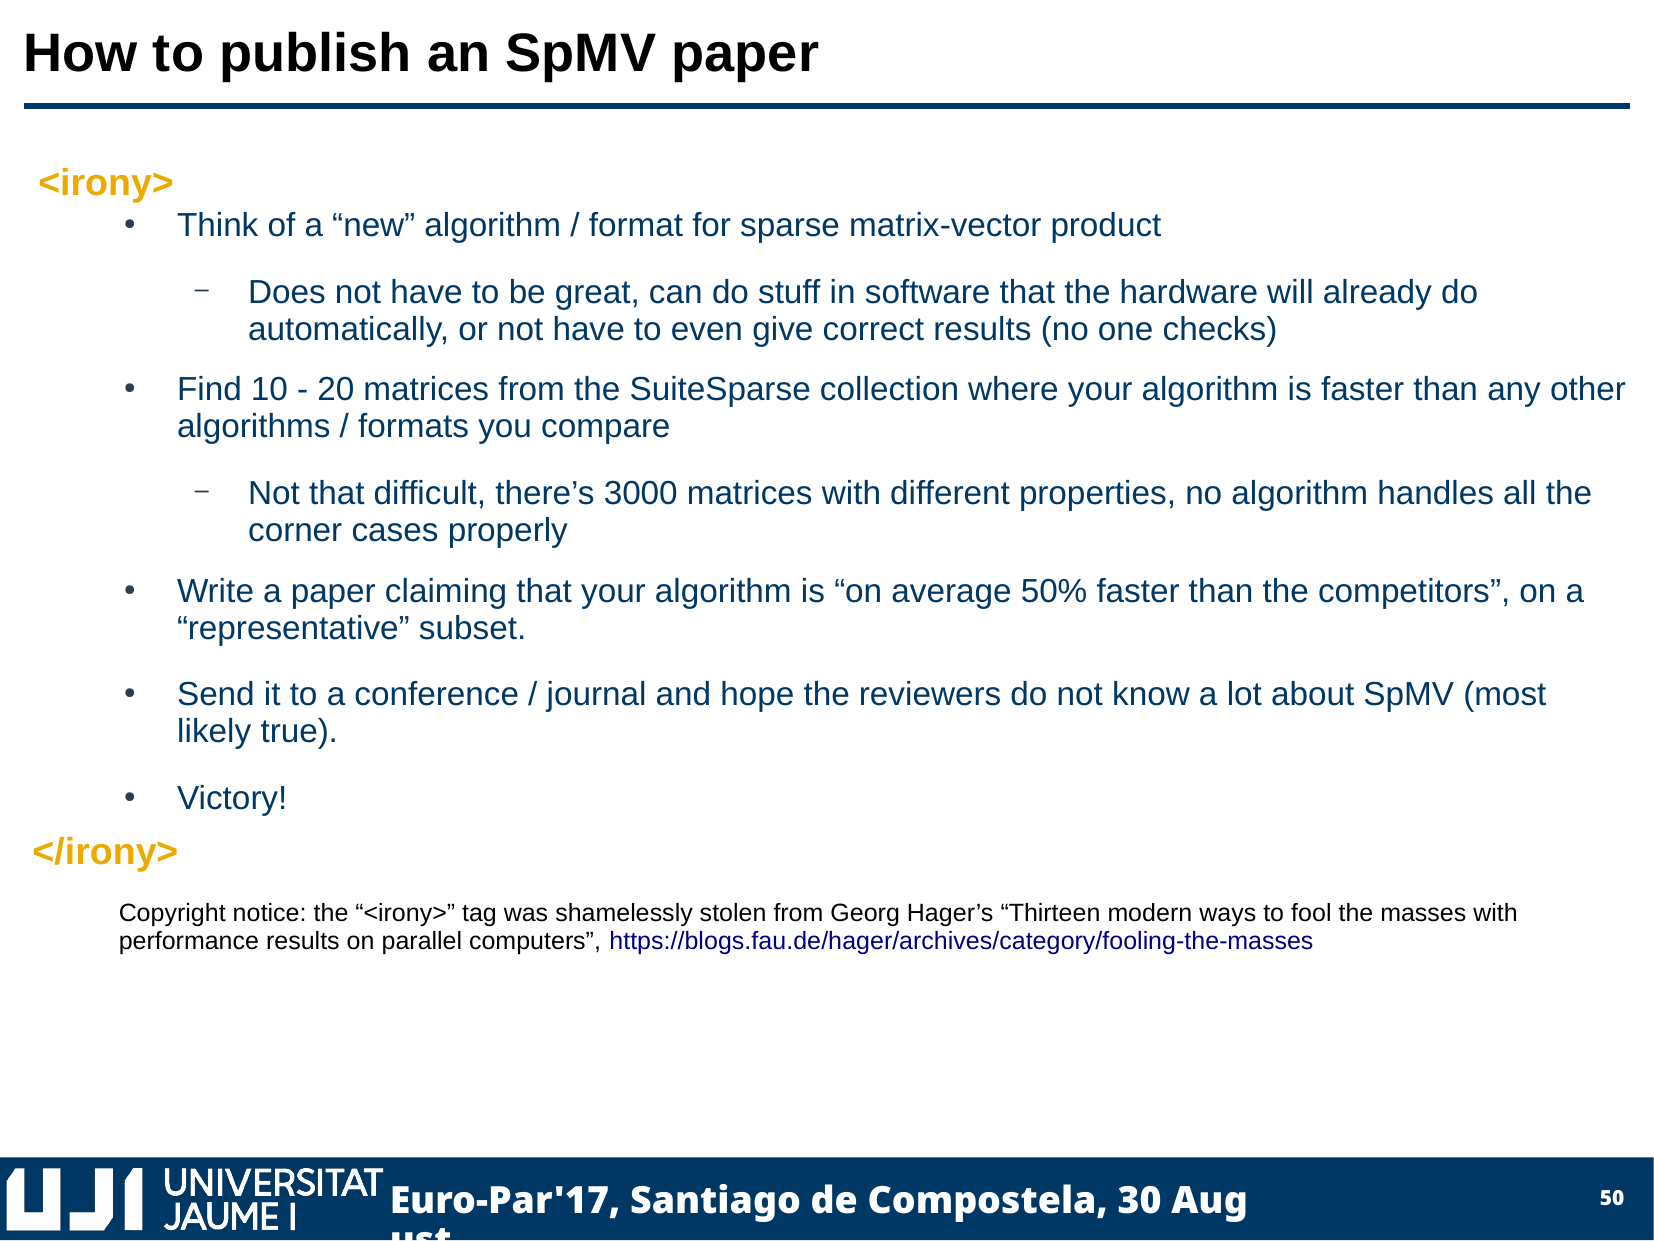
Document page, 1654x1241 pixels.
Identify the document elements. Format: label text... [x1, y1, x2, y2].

title How to publish an SpMV paper [23, 0, 1630, 107]
text_box <irony> [23, 153, 190, 211]
text_box Copyright notice: the “<irony>” tag was shamelessly stolen from Georg Hager’s “Thirteen modern ways to fool the masses with performance results on parallel computers”, https://blogs.fau.de/hager/archives/category/fooling-the-masses [103, 891, 1607, 963]
picture [0, 1158, 390, 1241]
list Think of a “new” algorithm / format for sparse matrix-vector product Does not have to be great, can do stuff in software that the hardware will already do automatically, or not have to even give correct results (no one checks) Find 10 - 20 matrices from the SuiteSparse collection where your algorithm is faster than any other algorithms / formats you compare Not that difficult, there’s 3000 matrices with different properties, no algorithm handles all the corner cases properly Write a paper claiming that your algorithm is “on average 50% faster than the competitors”, on a “representative” subset. Send it to a conference / journal and hope the reviewers do not know a lot about SpMV (most likely true). Victory! [106, 206, 1630, 827]
text_box </irony> [17, 823, 194, 880]
